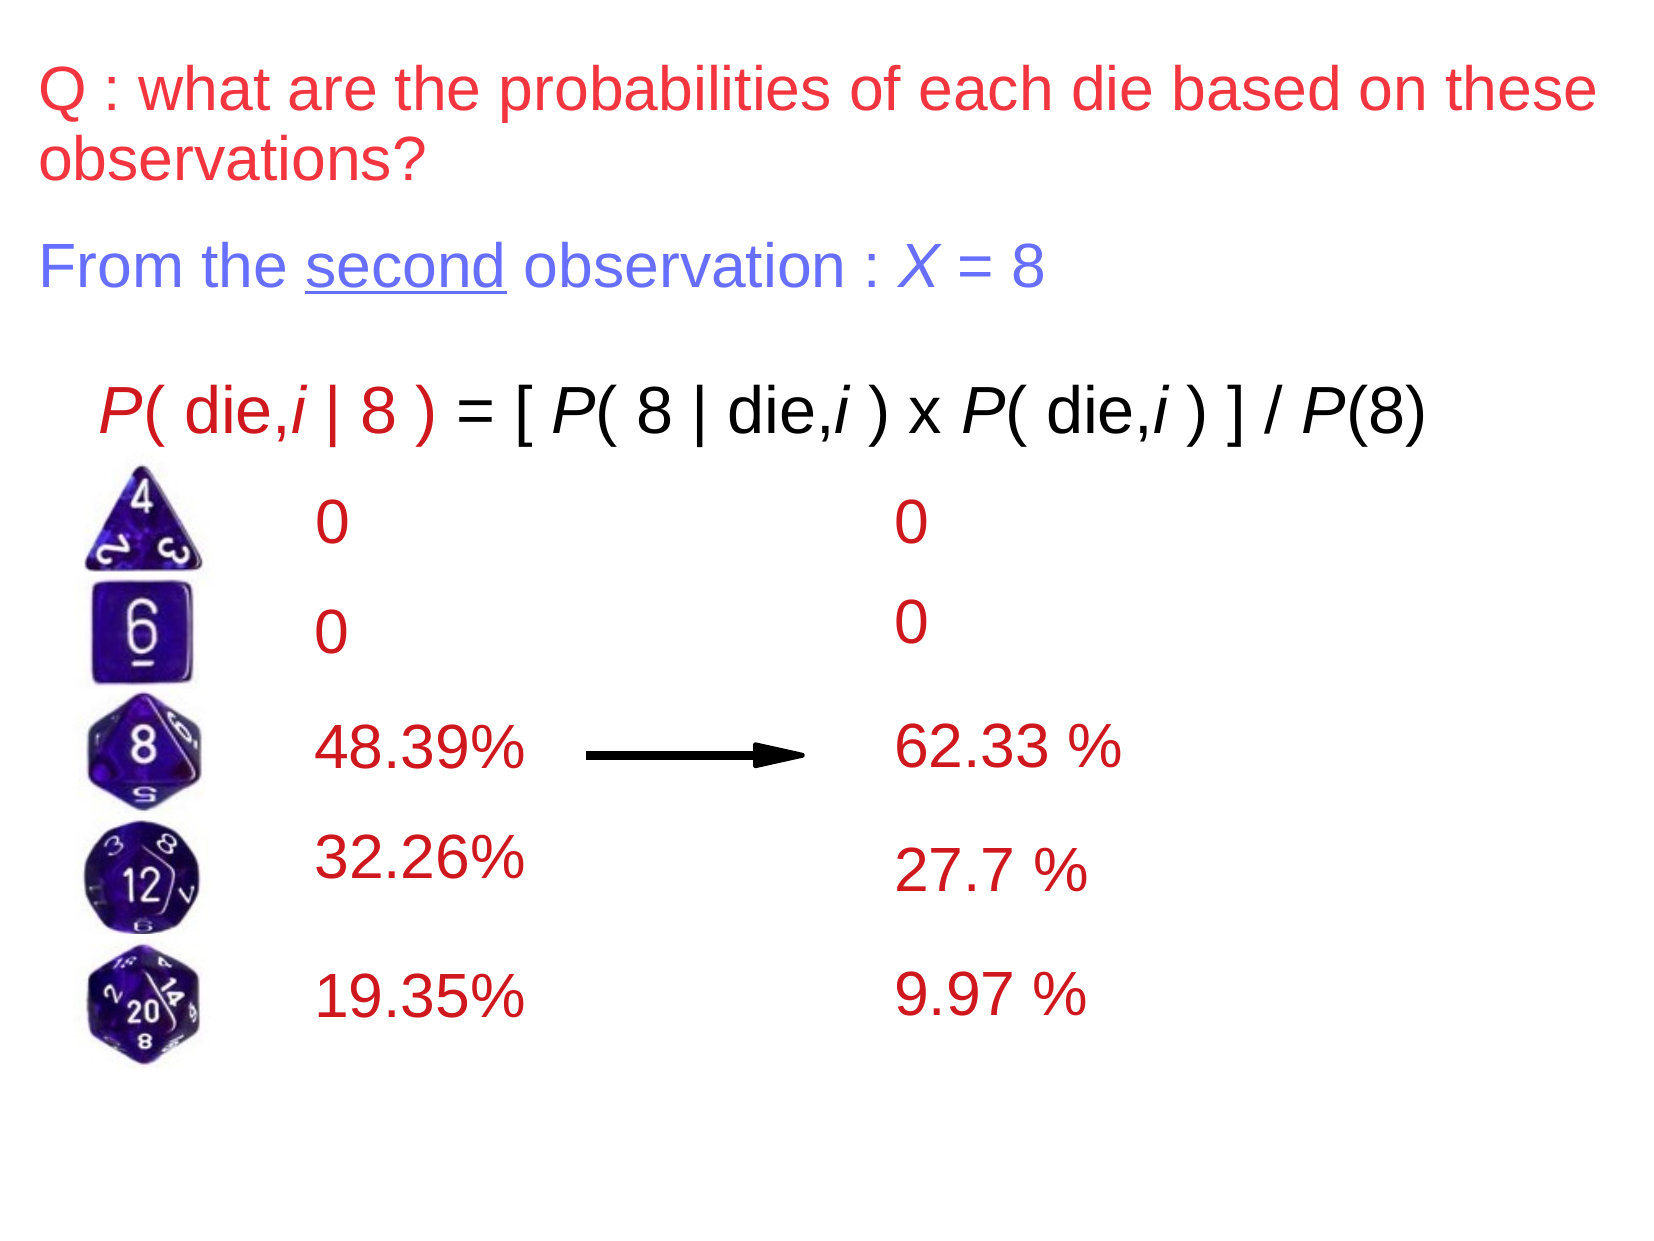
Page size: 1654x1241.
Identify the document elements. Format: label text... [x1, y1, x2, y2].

text_box 32.26% [299, 814, 542, 899]
text_box 0 [300, 479, 366, 564]
text_box 0 [299, 589, 364, 675]
text_box Q : what are the probabilities of each die based on these observations? [23, 46, 1647, 201]
text_box 19.35% [299, 953, 542, 1038]
text_box From the second observation : X = 8 [23, 223, 1647, 378]
text_box 9.97 % [879, 951, 1104, 1037]
picture [71, 453, 214, 1070]
text_box 48.39% [299, 704, 542, 790]
text_box 62.33 % [879, 703, 1139, 789]
text_box P( die,i | 8 ) = [ P( 8 | die,i ) x P( die,i ) ] / P(8) [84, 378, 1543, 455]
text_box 0 [879, 579, 944, 665]
text_box 0 [879, 479, 944, 564]
text_box 27.7 % [879, 827, 1104, 913]
